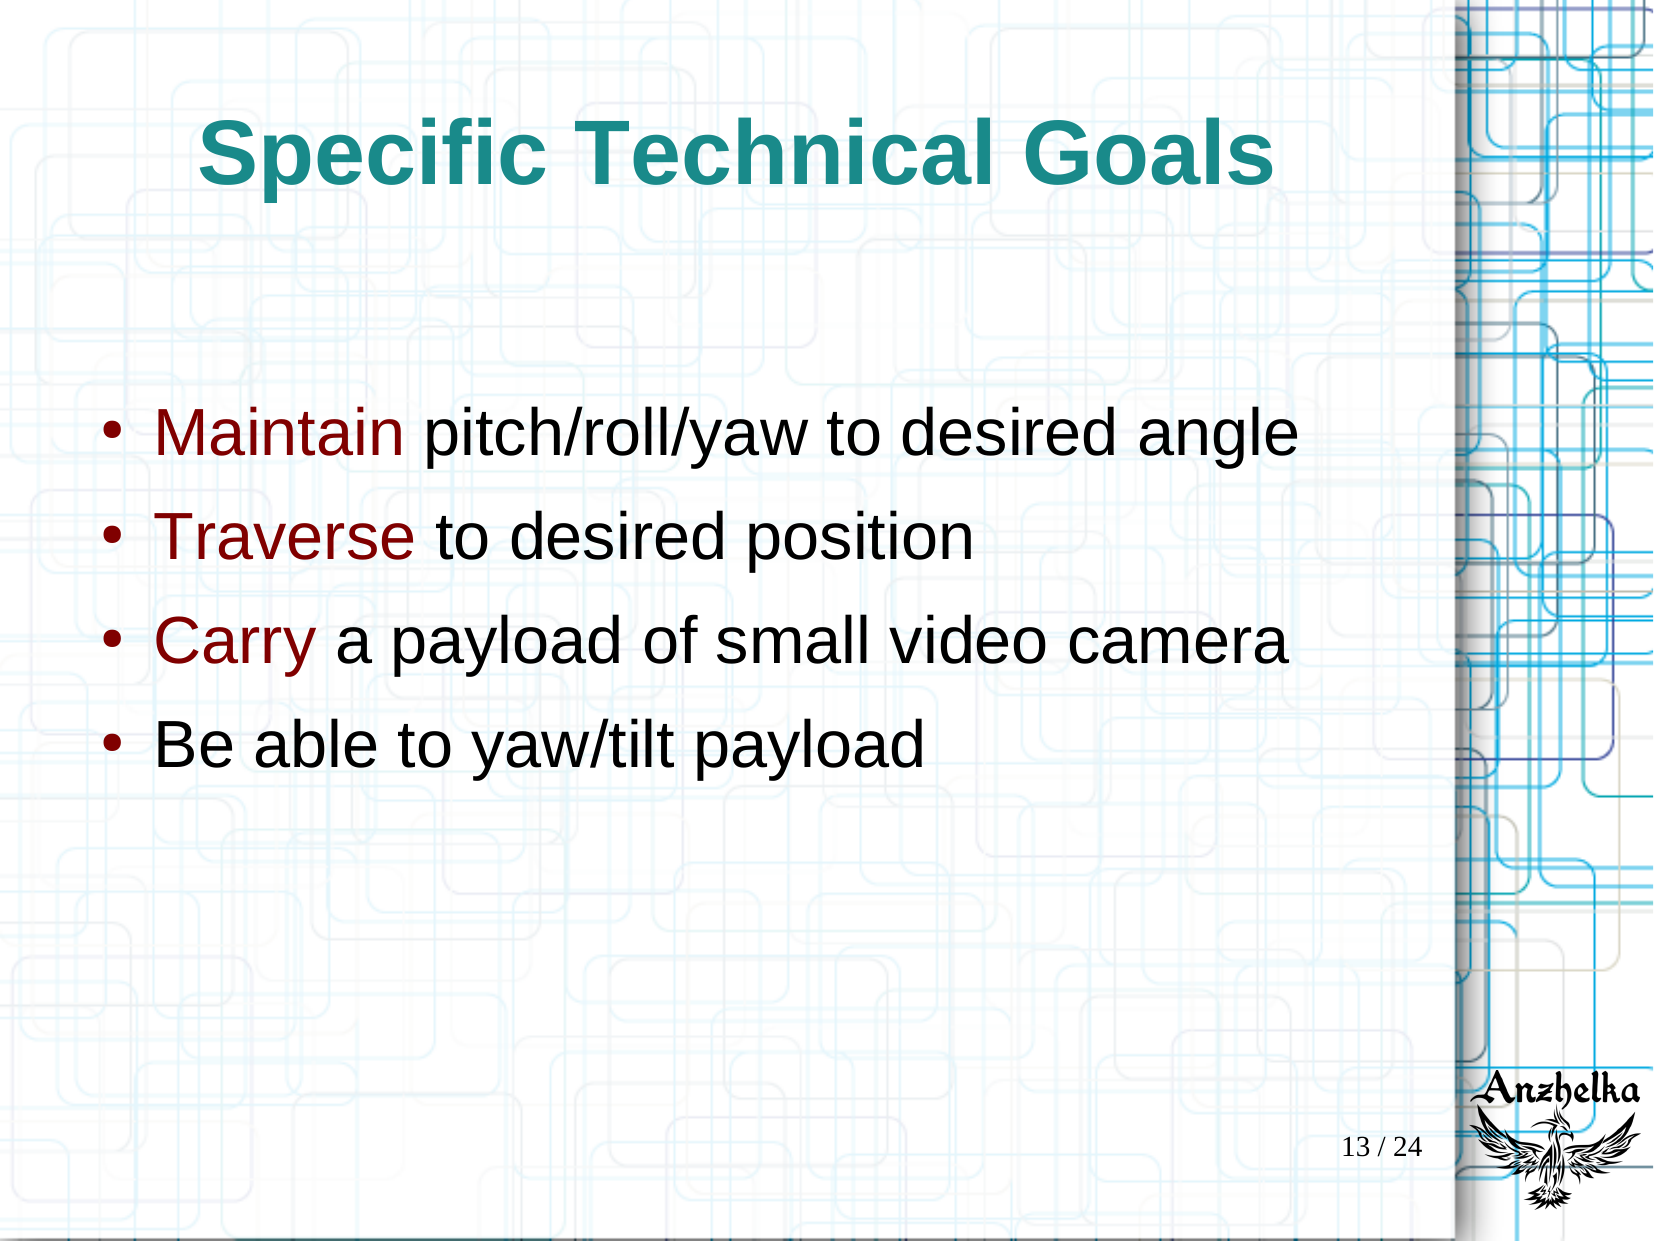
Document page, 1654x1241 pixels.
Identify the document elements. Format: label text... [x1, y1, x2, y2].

title Specific Technical Goals [58, 49, 1417, 257]
list Maintain pitch/roll/yaw to desired angle Traverse to desired position Carry a payload of small video camera Be able to yaw/tilt payload [82, 290, 1417, 1010]
picture [0, 0, 1654, 1241]
